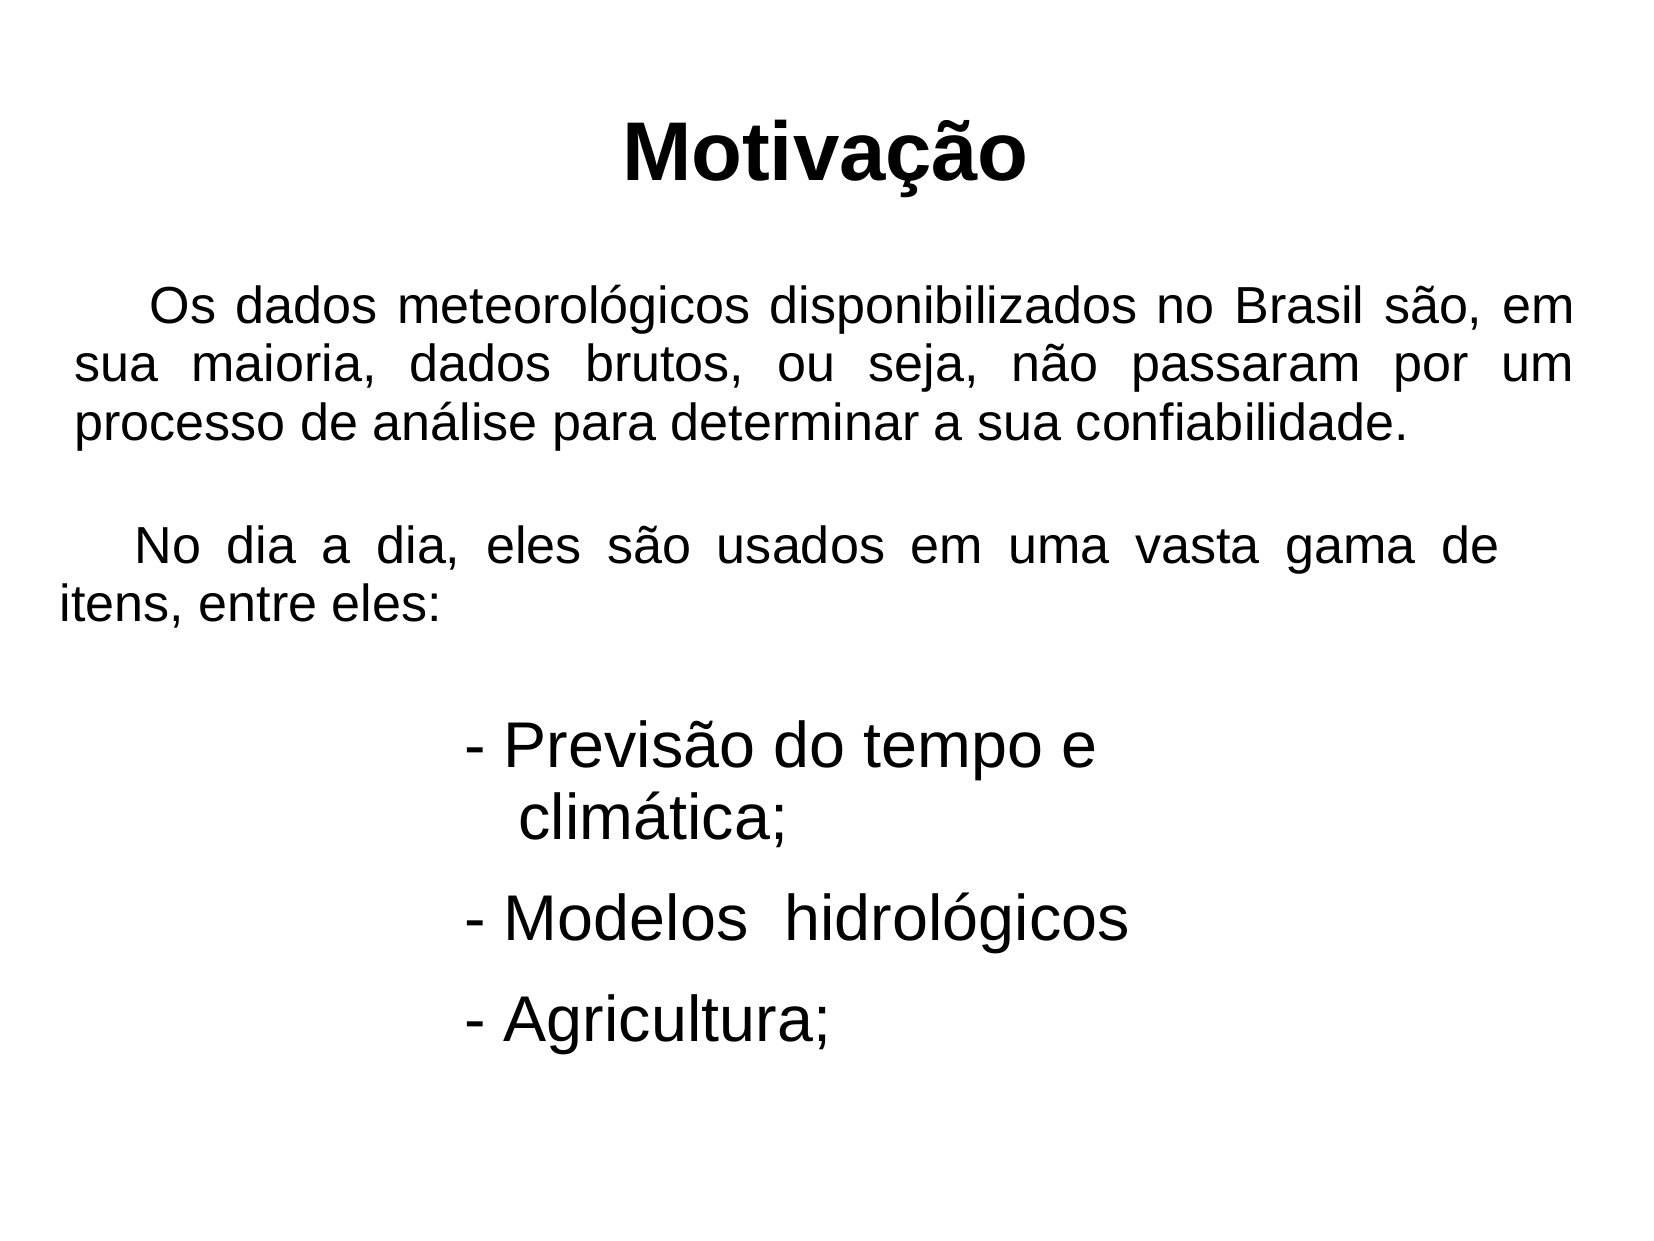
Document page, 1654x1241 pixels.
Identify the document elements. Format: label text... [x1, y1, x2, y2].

list - Previsão do tempo e climática; - Modelos hidrológicos - Agricultura; [463, 704, 1185, 1058]
text_box No dia a dia, eles são usados em uma vasta gama de itens, entre eles: [45, 509, 1516, 646]
text_box Os dados meteorológicos disponibilizados no Brasil são, em sua maioria, dados brutos, ou seja, não passaram por um processo de análise para determinar a sua confiabilidade. [59, 270, 1590, 464]
title Motivação [82, 49, 1569, 255]
